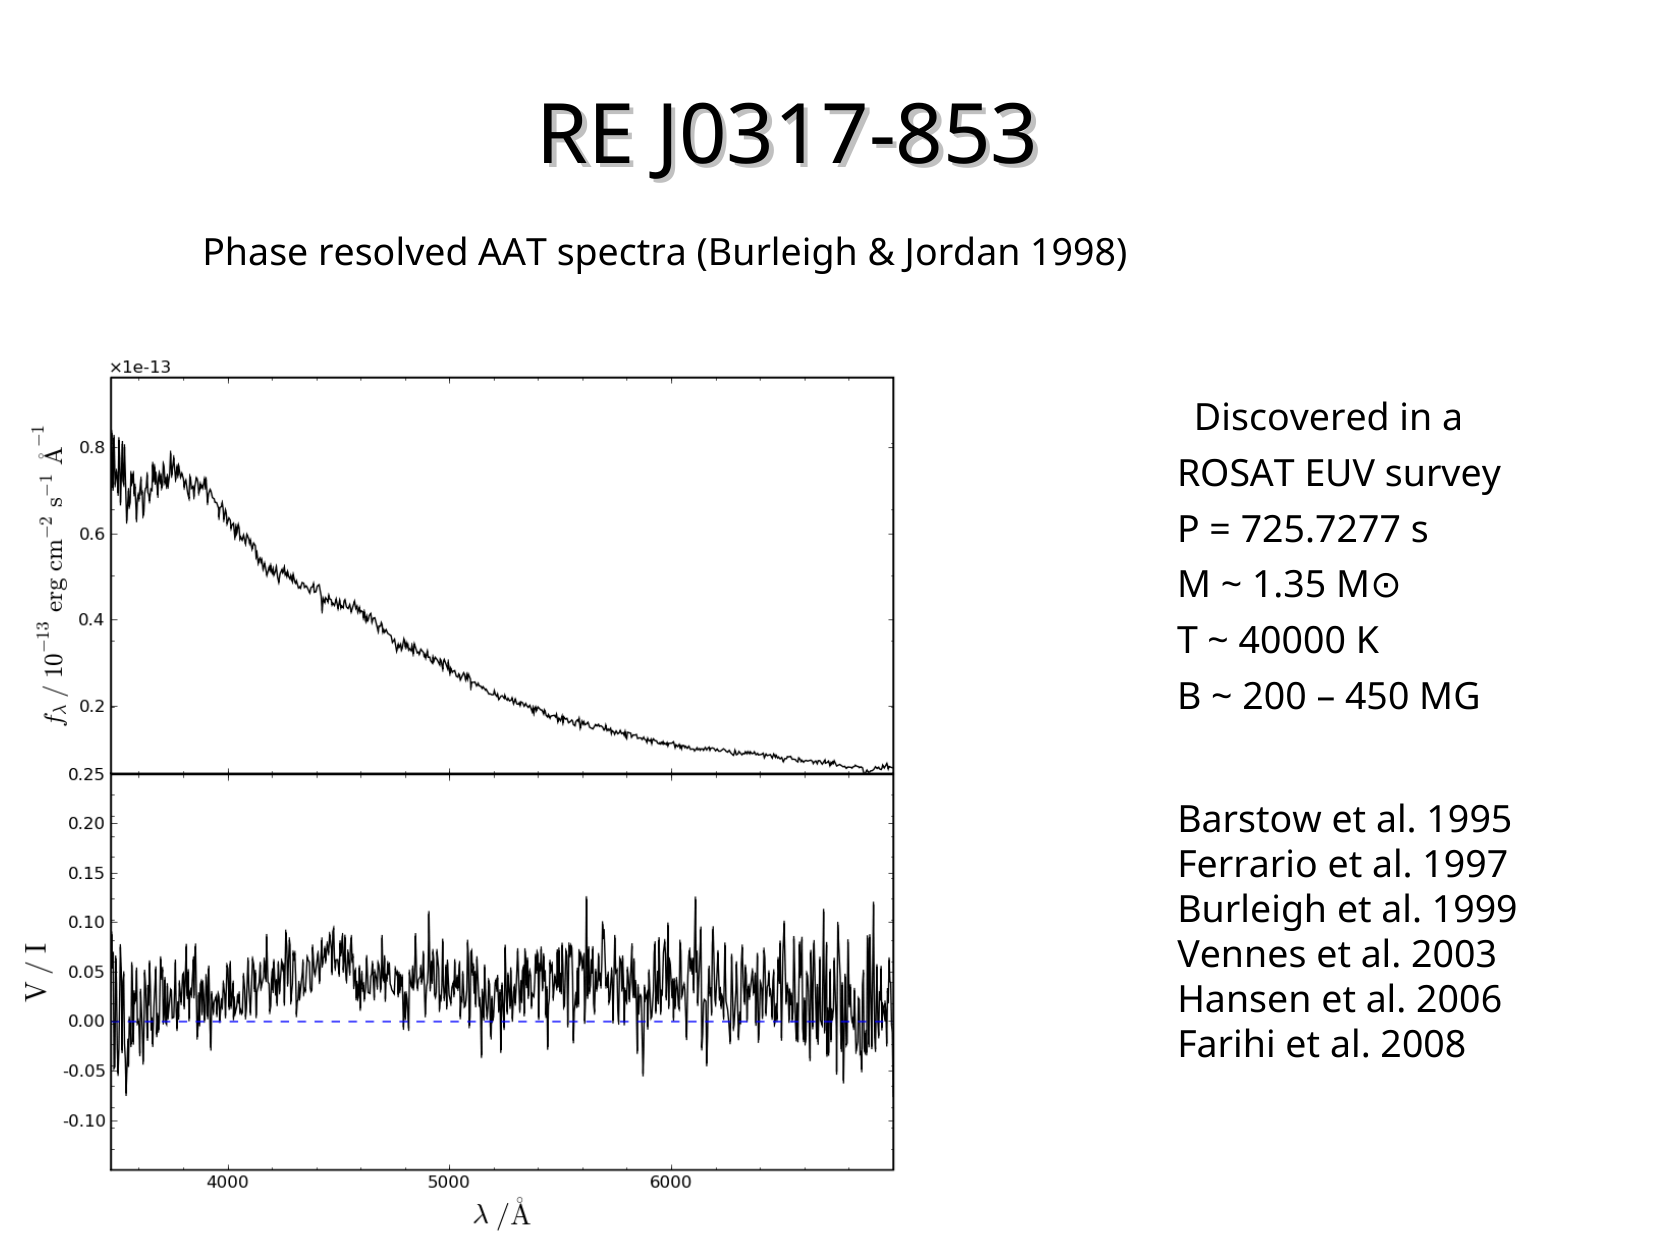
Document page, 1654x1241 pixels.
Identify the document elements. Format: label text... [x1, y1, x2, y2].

text_box Discovered in a ROSAT EUV survey P = 725.7277 s M ~ 1.35 M⊙ T ~ 40000 K B ~ 200 – 450 MG [1162, 374, 1575, 725]
text_box Barstow et al. 1995 Ferrario et al. 1997 Burleigh et al. 1999 Vennes et al. 2003 Hansen et al. 2006 Farihi et al. 2008 [1162, 787, 1575, 1073]
text_box Phase resolved AAT spectra (Burleigh & Jordan 1998) [187, 210, 1238, 281]
text_box RE J0317-853 [337, 48, 1238, 188]
picture [0, 280, 1154, 1241]
